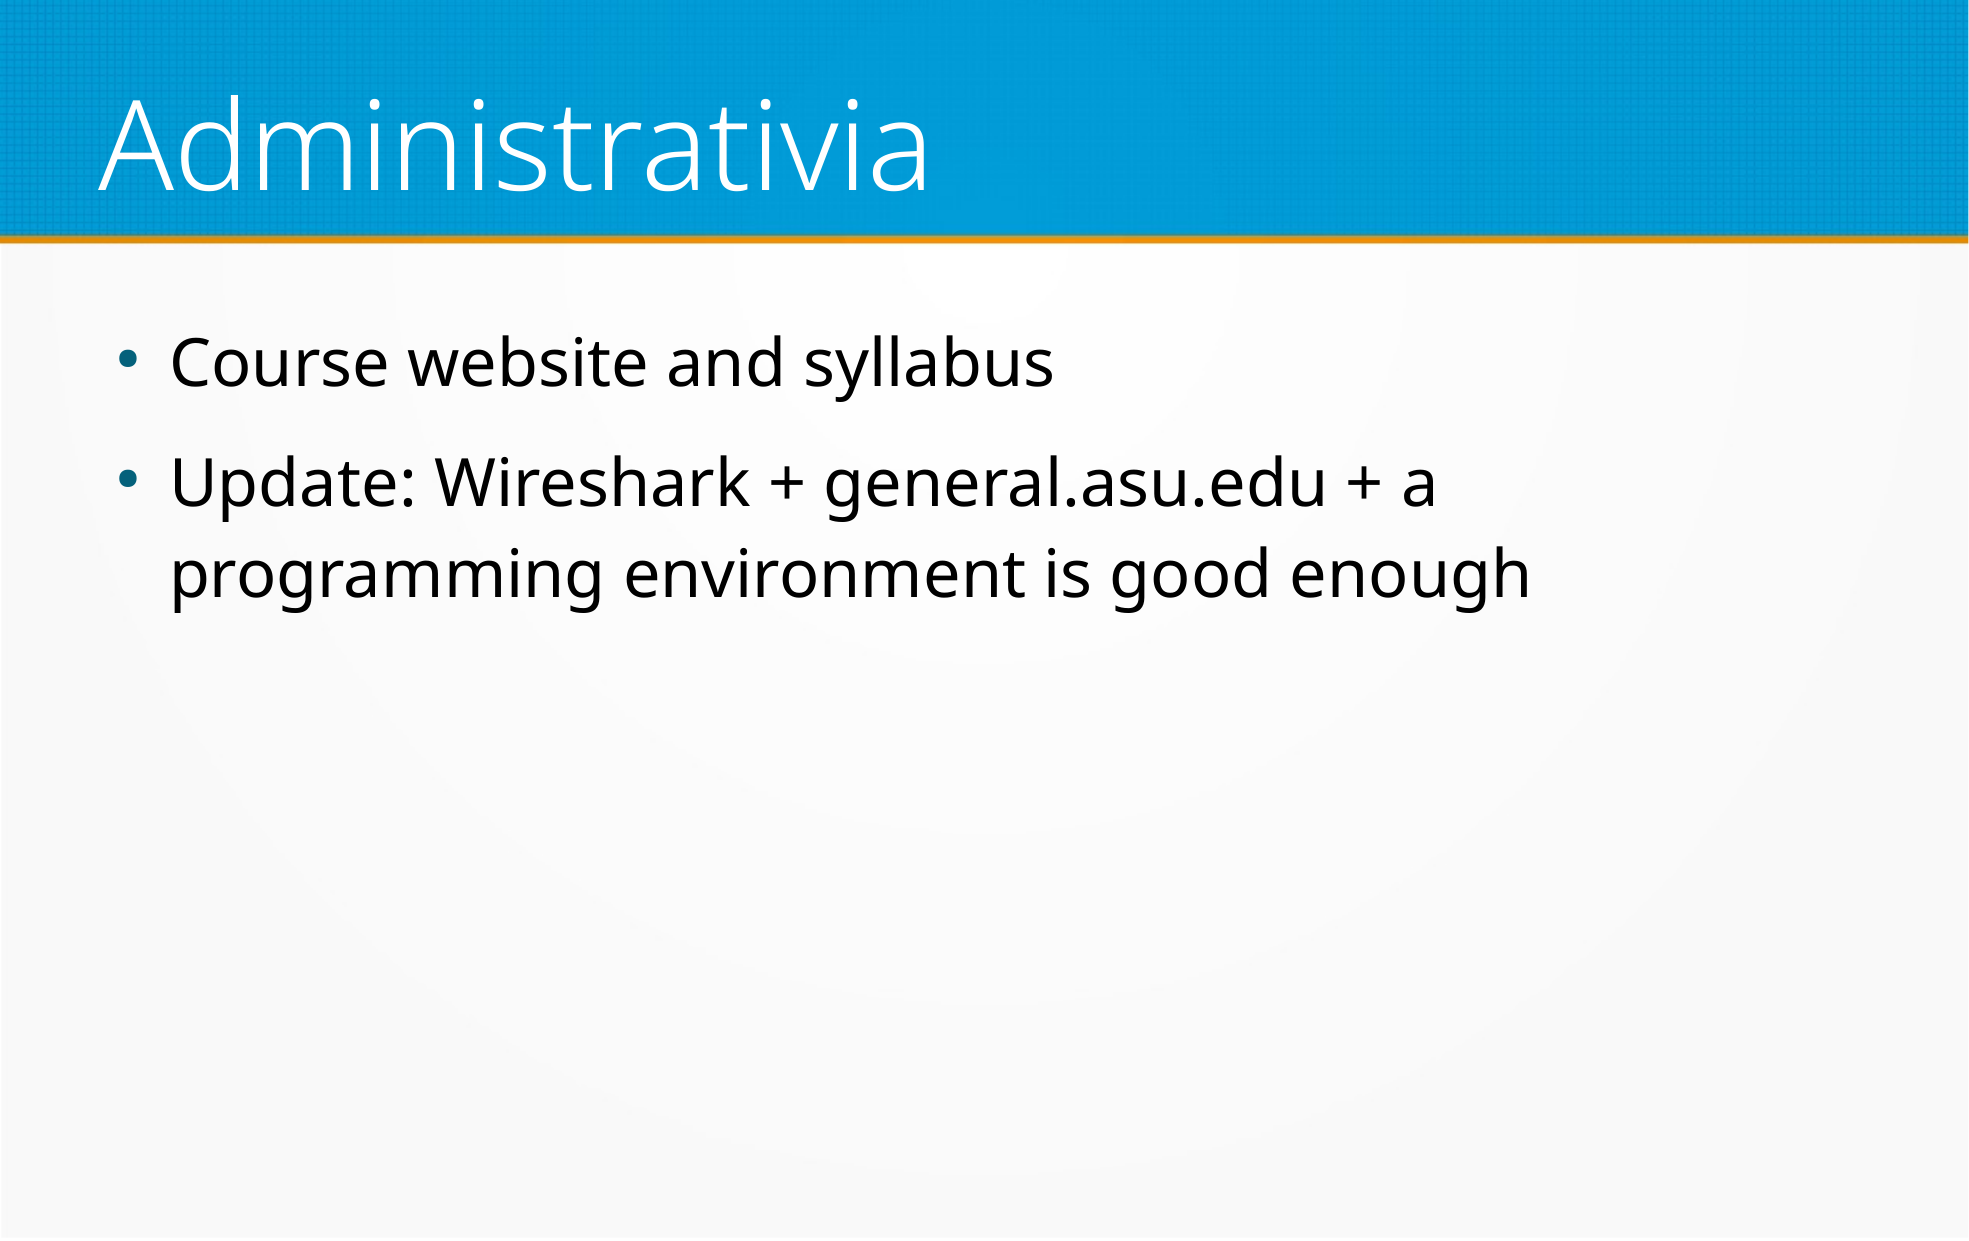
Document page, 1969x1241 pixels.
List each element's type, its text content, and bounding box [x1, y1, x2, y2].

title Administrativia [98, 19, 1870, 227]
picture [0, 233, 1969, 1241]
list Course website and syllabus Update: Wireshark + general.asu.edu + a programming environment is good enough [98, 315, 1861, 1081]
